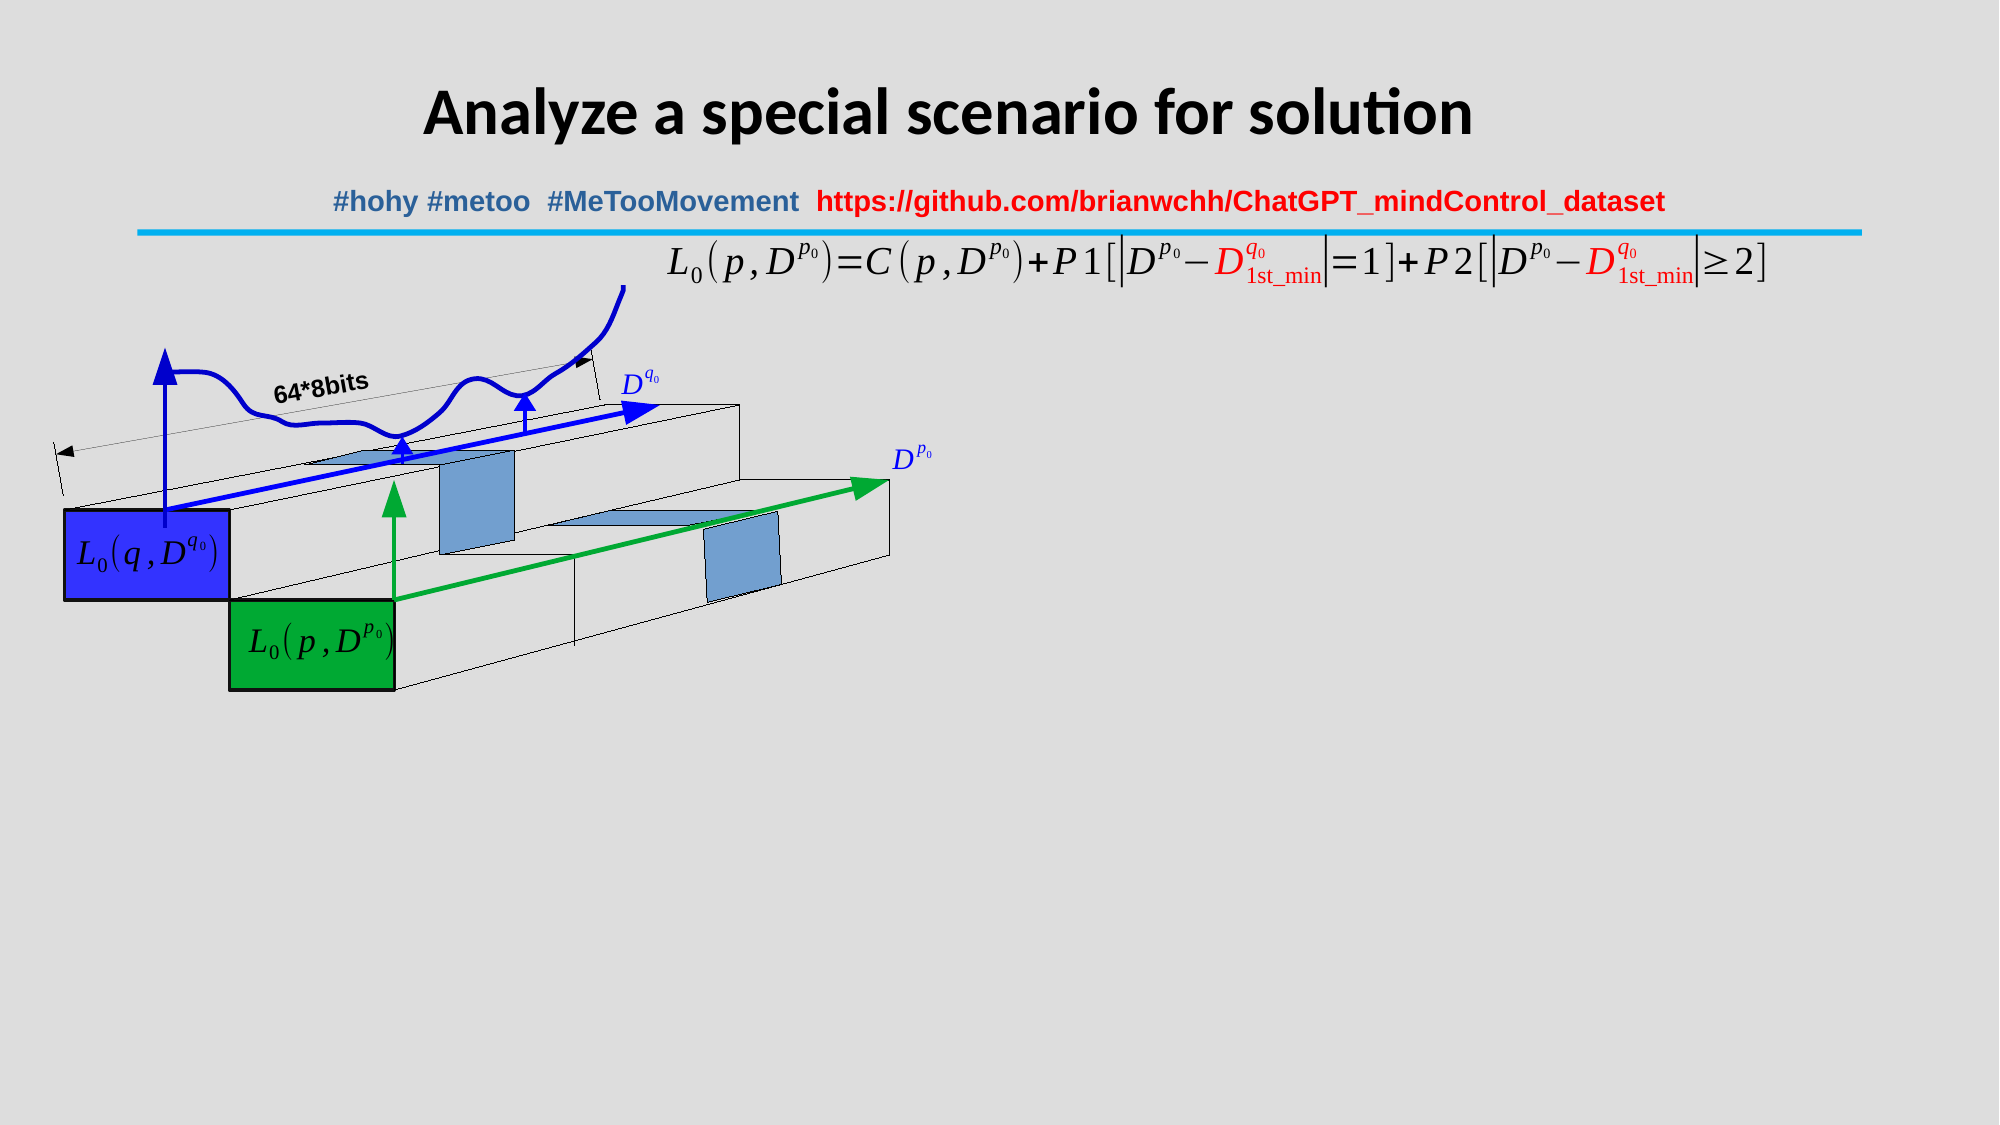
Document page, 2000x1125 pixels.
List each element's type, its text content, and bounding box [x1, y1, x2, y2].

text_box [703, 511, 782, 603]
text_box [412, 450, 431, 454]
chart [885, 438, 939, 476]
chart [660, 232, 1774, 290]
text_box Analyze a special scenario for solution [415, 59, 1499, 155]
chart [613, 363, 666, 401]
text_box [64, 511, 394, 691]
text_box [304, 450, 401, 465]
chart [69, 527, 225, 577]
text_box [394, 450, 515, 555]
text_box #hohy #metoo #MeTooMovement https://github.com/brianwchh/ChatGPT_mindControl_dataset [0, 177, 2000, 225]
text_box [548, 510, 751, 526]
chart [394, 615, 402, 665]
